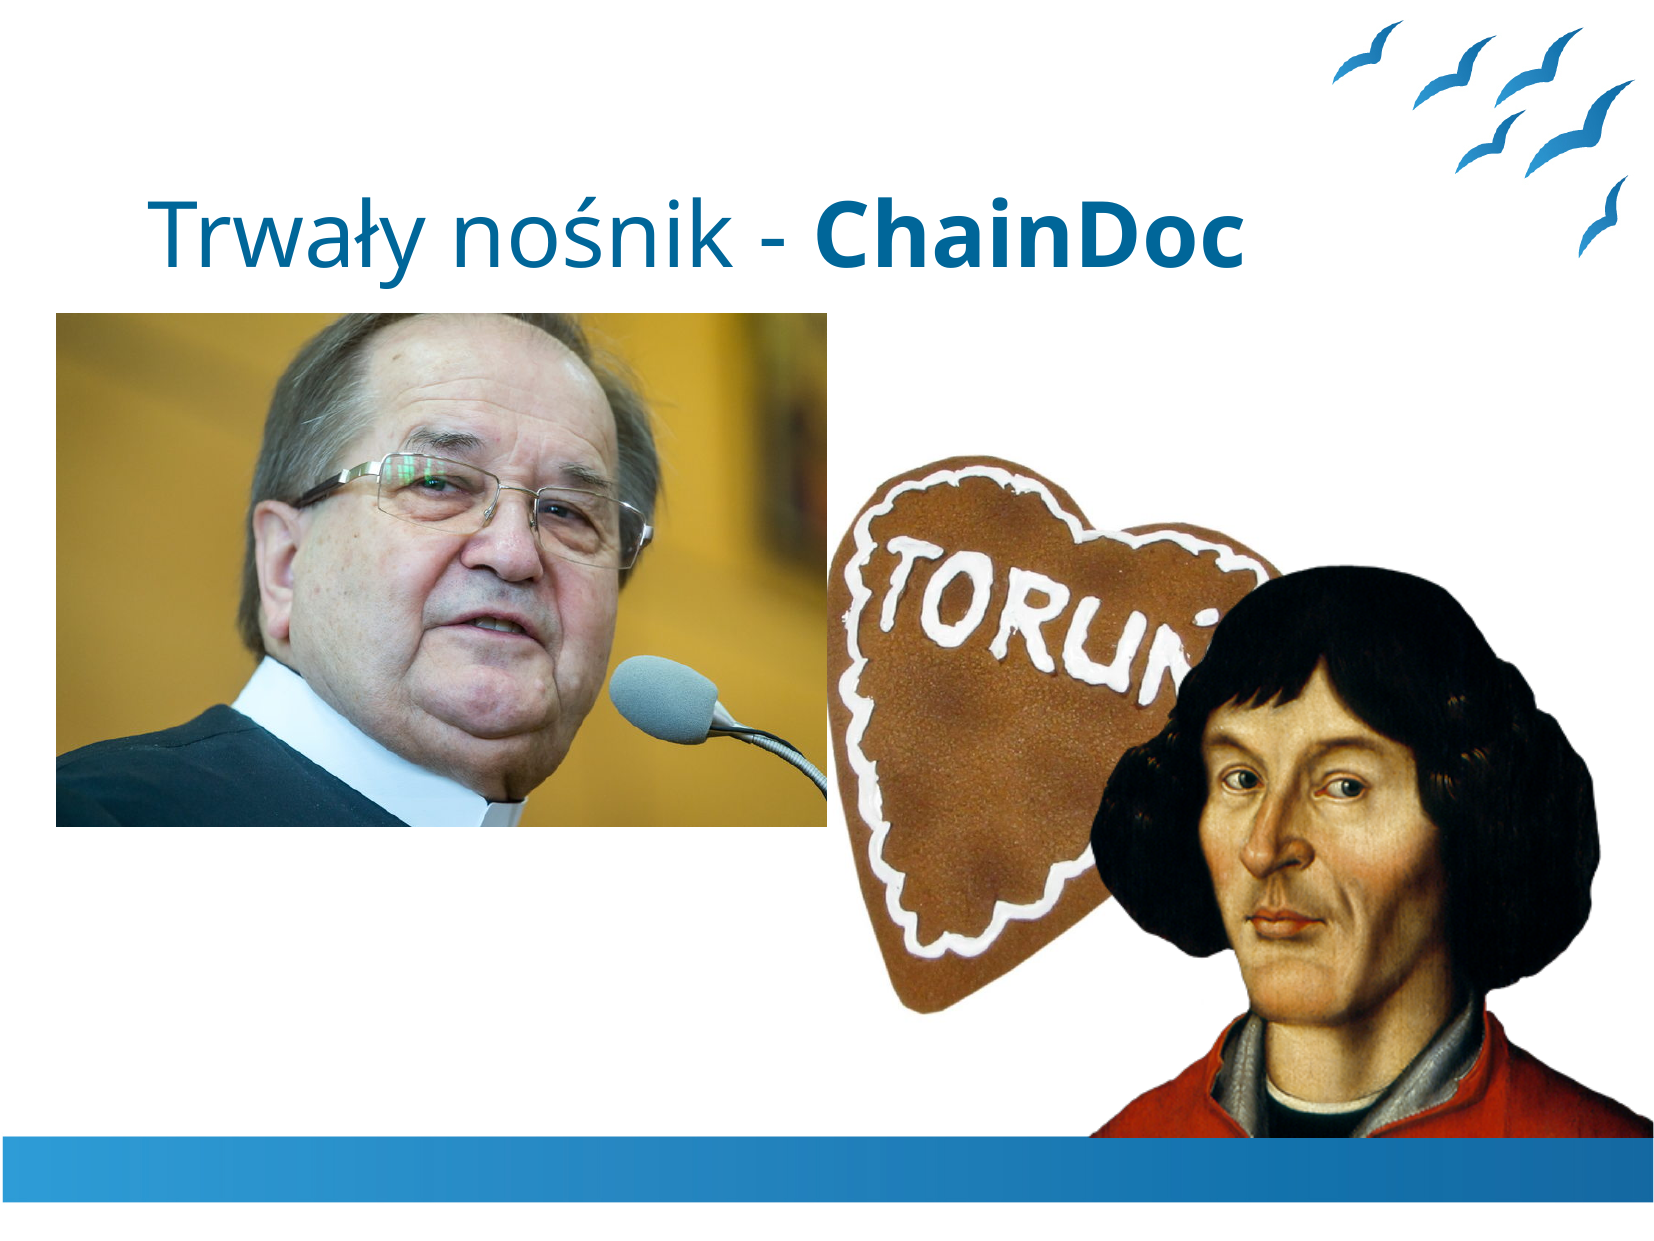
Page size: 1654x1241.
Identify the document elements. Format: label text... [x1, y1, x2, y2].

picture [0, 0, 1654, 1241]
title Trwały nośnik - ChainDoc [147, 177, 1506, 287]
